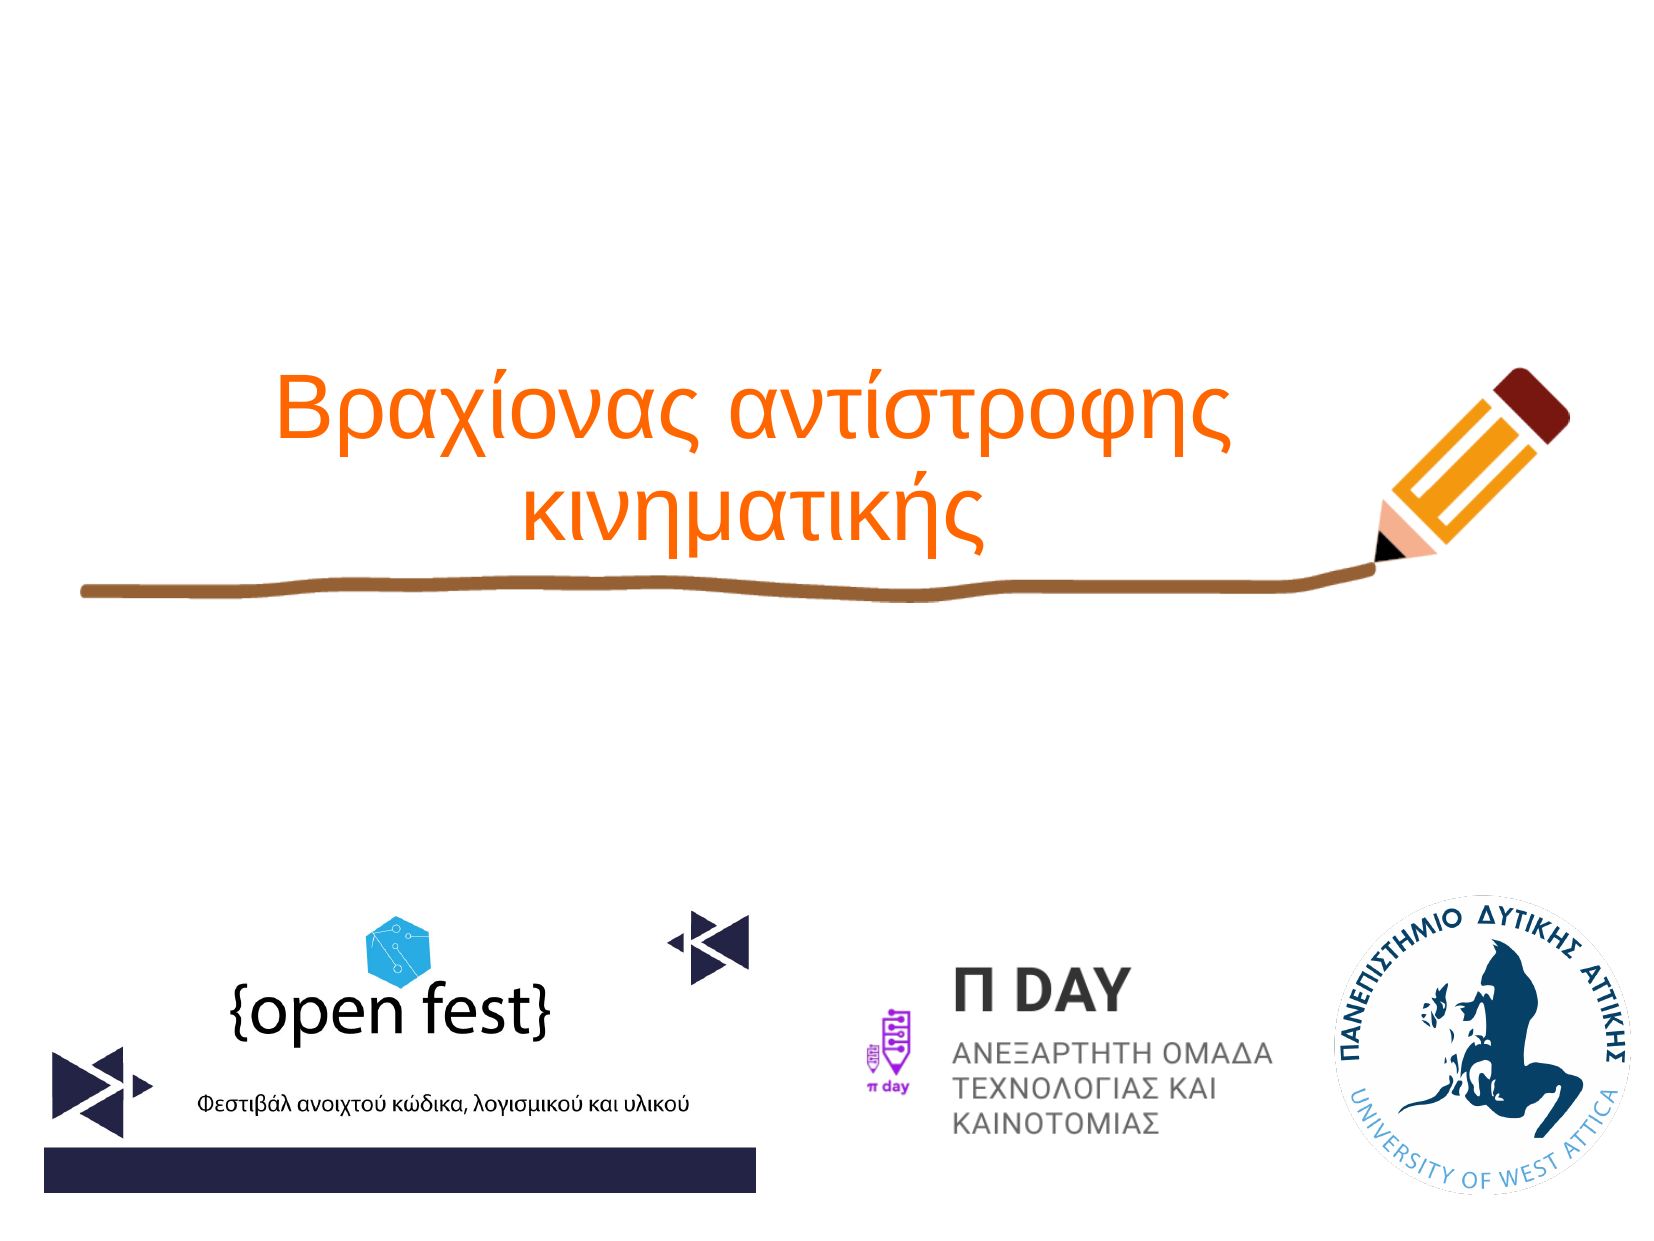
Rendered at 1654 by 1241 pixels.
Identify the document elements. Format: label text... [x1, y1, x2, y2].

title Βραχίονας αντίστροφης κινηματικής [106, 354, 1403, 562]
picture [44, 898, 756, 1193]
picture [814, 959, 1283, 1146]
picture [80, 367, 1570, 603]
picture [1311, 888, 1654, 1229]
